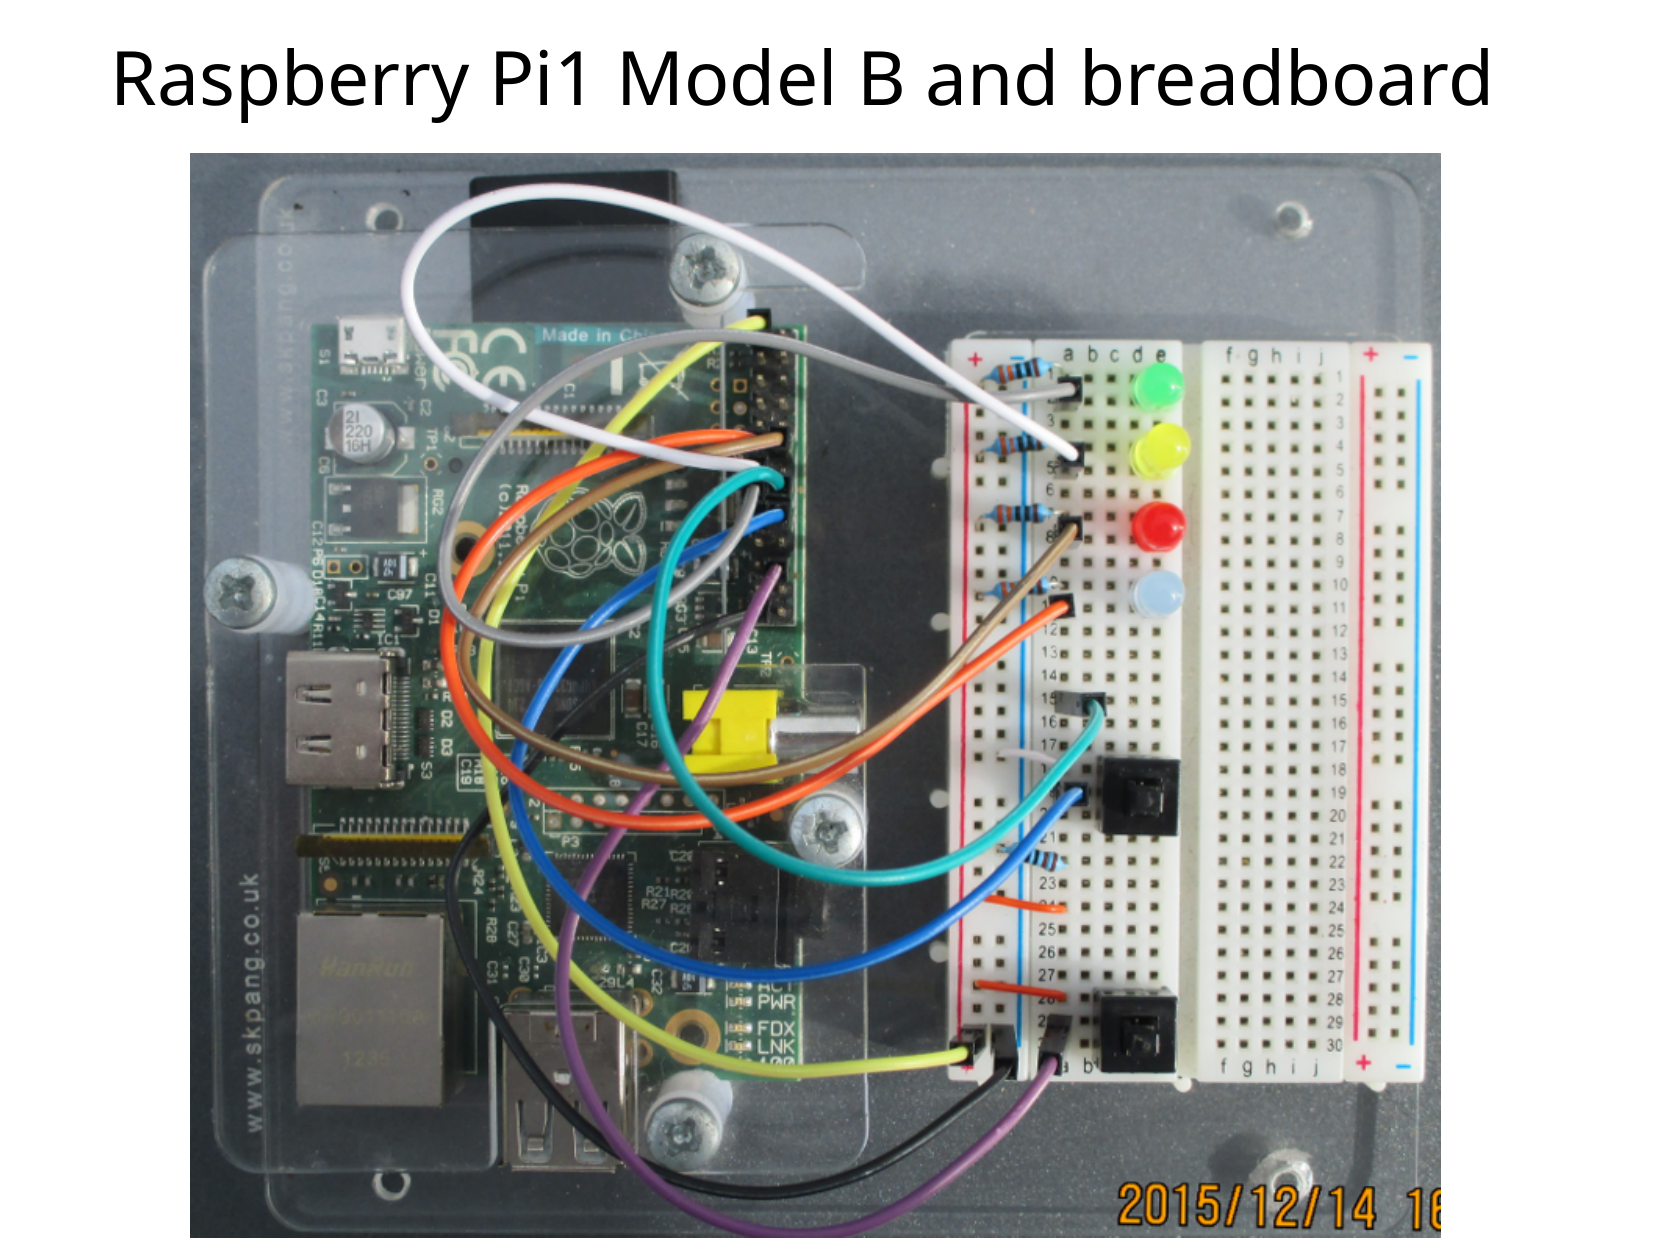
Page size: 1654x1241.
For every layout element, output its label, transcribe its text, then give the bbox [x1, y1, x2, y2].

picture [190, 153, 1441, 1238]
title Raspberry Pi1 Model B and breadboard [59, 35, 1548, 118]
